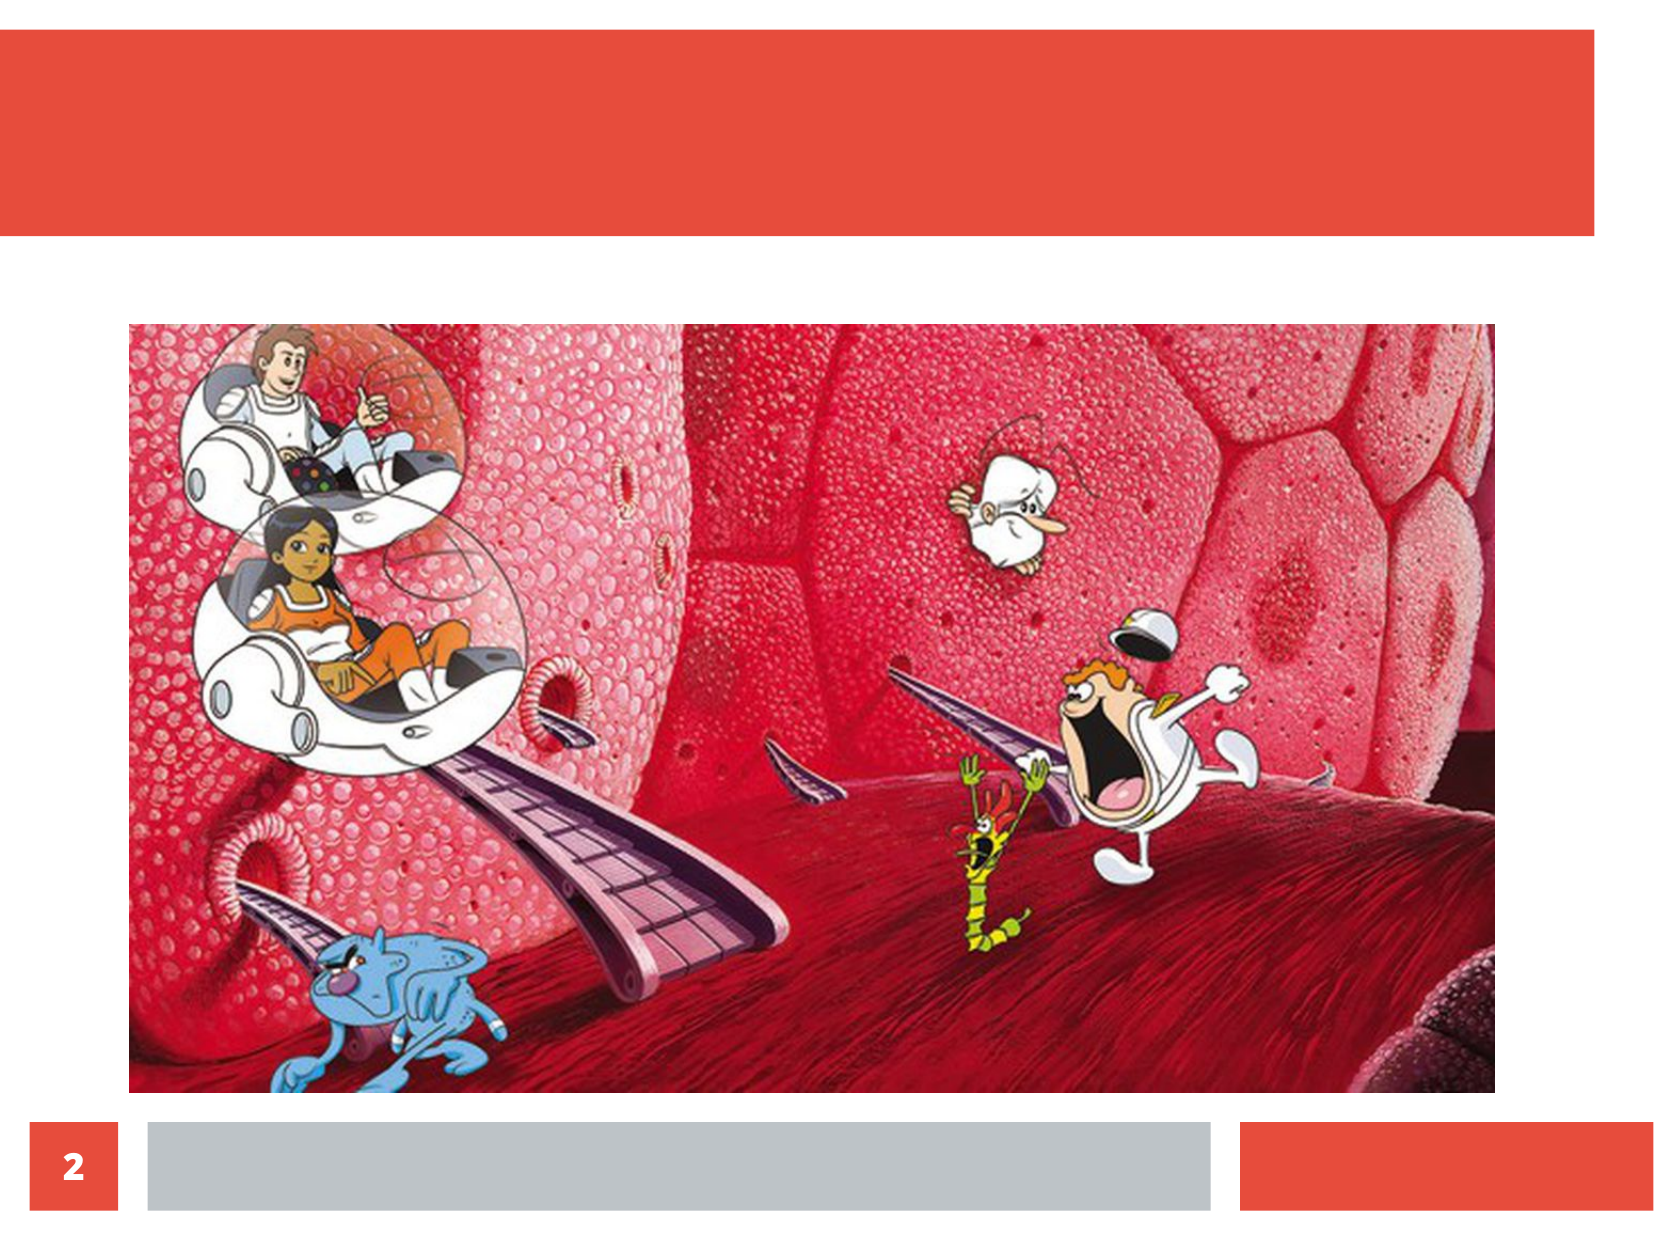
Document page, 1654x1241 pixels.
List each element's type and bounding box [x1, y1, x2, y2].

picture [129, 324, 1495, 1093]
